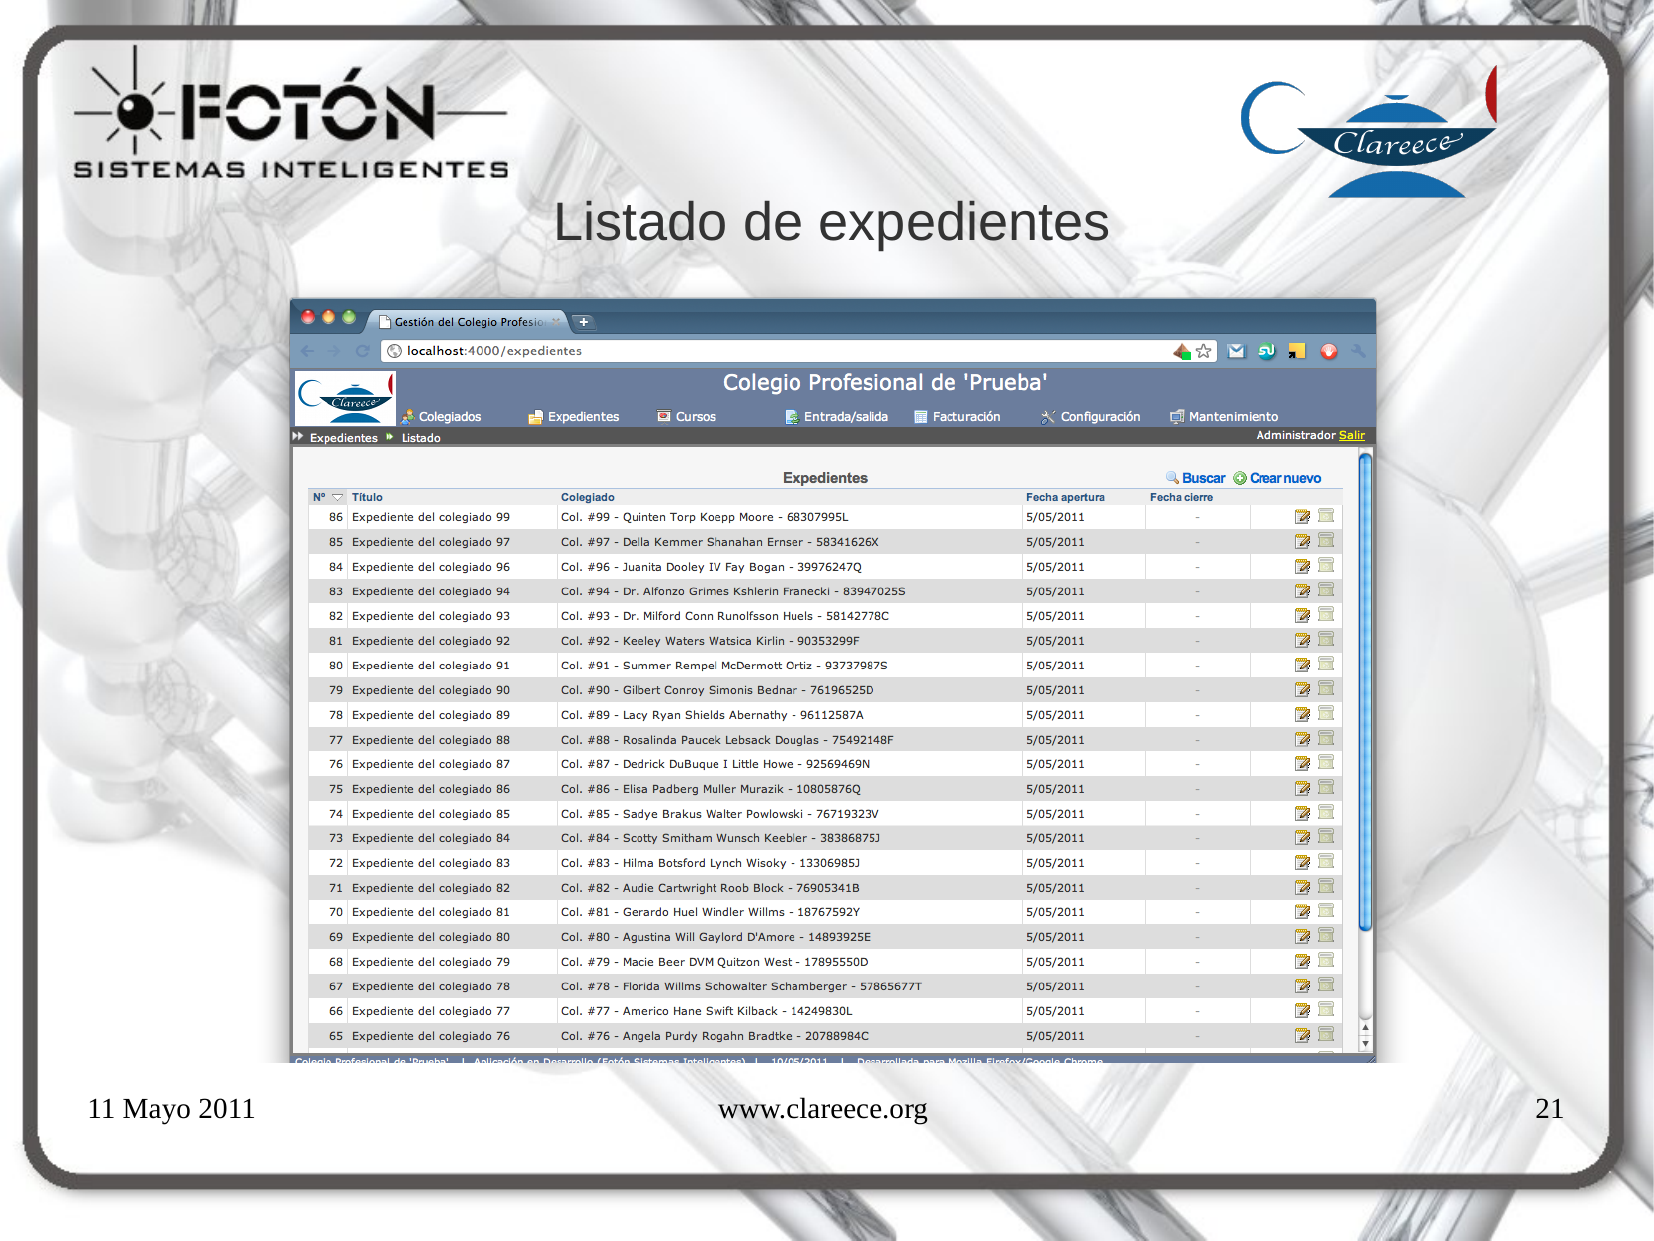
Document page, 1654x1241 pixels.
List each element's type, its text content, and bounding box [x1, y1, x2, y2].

picture [0, 0, 1654, 1241]
title Listado de expedientes [88, 177, 1577, 266]
